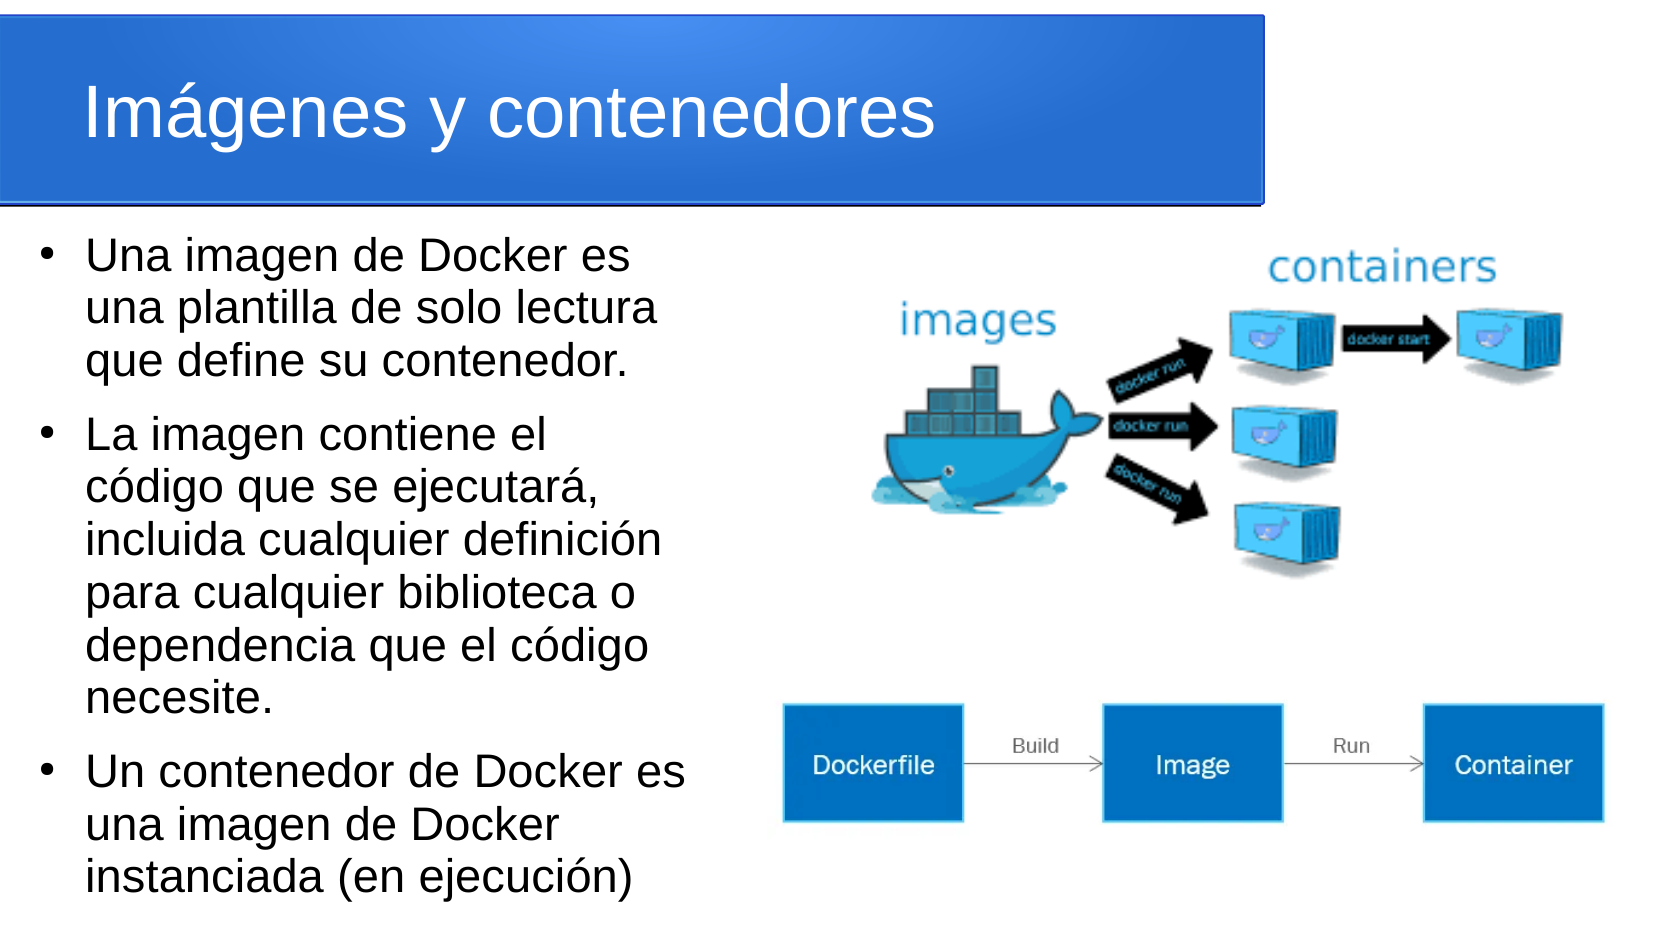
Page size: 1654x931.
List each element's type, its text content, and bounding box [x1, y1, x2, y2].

picture [767, 673, 1627, 853]
picture [870, 224, 1571, 643]
list Una imagen de Docker es una plantilla de solo lectura que define su contenedor. La imagen contiene el código que se ejecutará, incluida cualquier definición para cualquier biblioteca o dependencia que el código necesite. Un contenedor de Docker es una imagen de Docker instanciada (en ejecución) [23, 228, 697, 910]
title Imágenes y contenedores [82, 35, 1235, 189]
